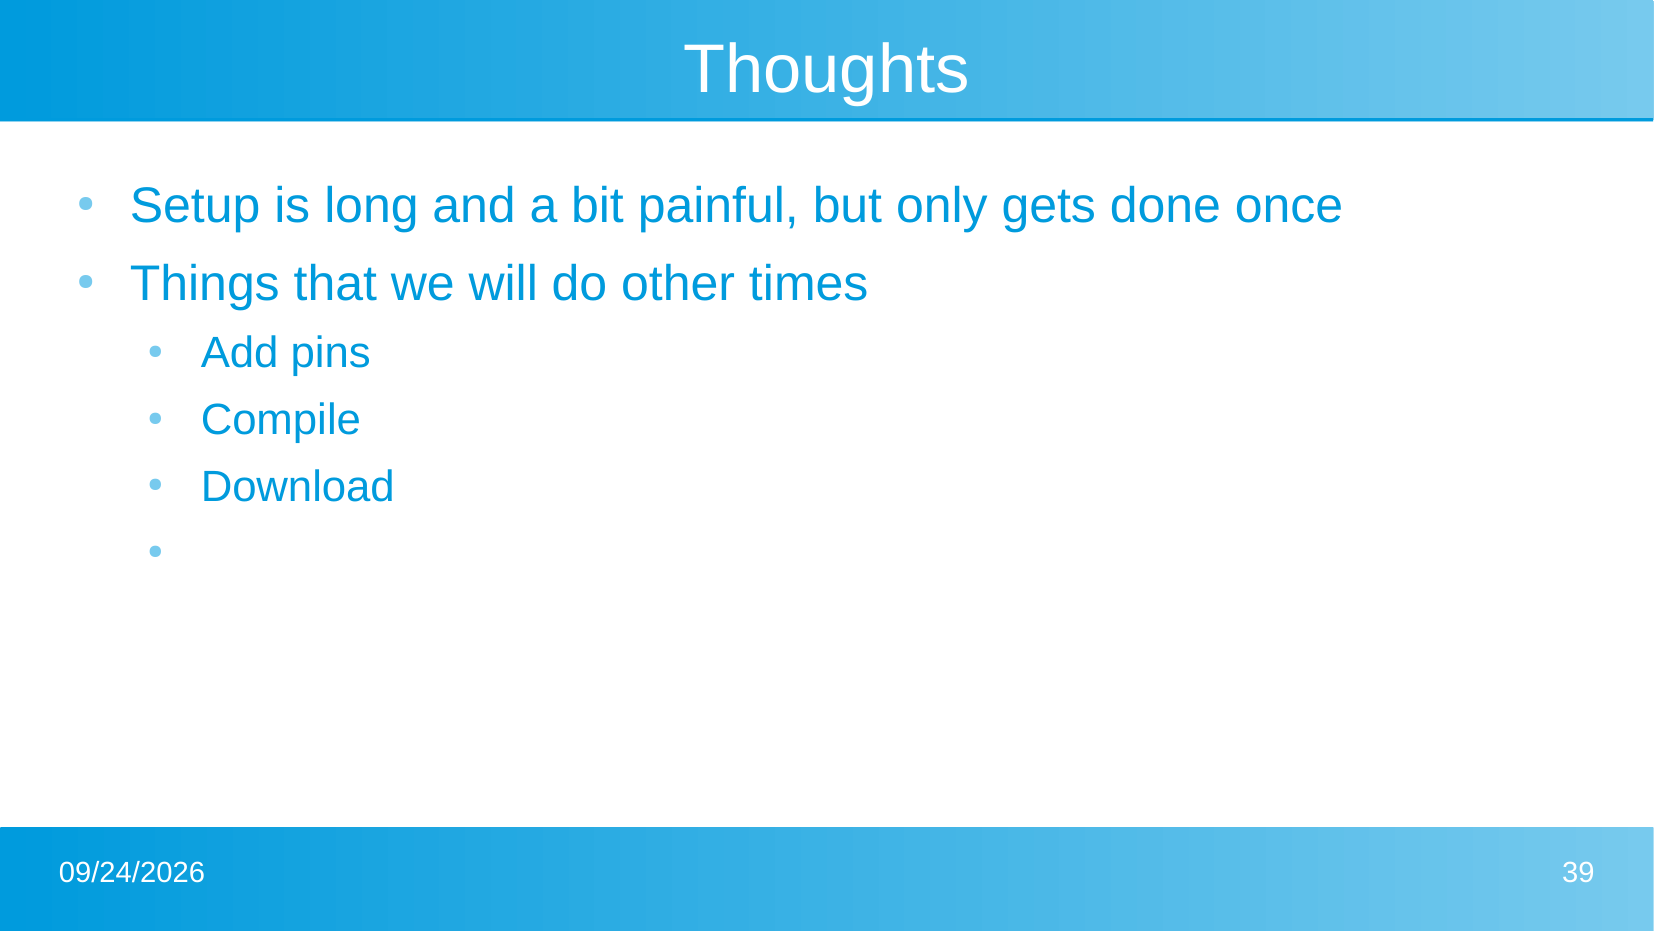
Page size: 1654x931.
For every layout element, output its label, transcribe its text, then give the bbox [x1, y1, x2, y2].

list Setup is long and a bit painful, but only gets done once Things that we will do other times Add pins Compile Download [59, 177, 1595, 768]
title Thoughts [59, 29, 1595, 108]
